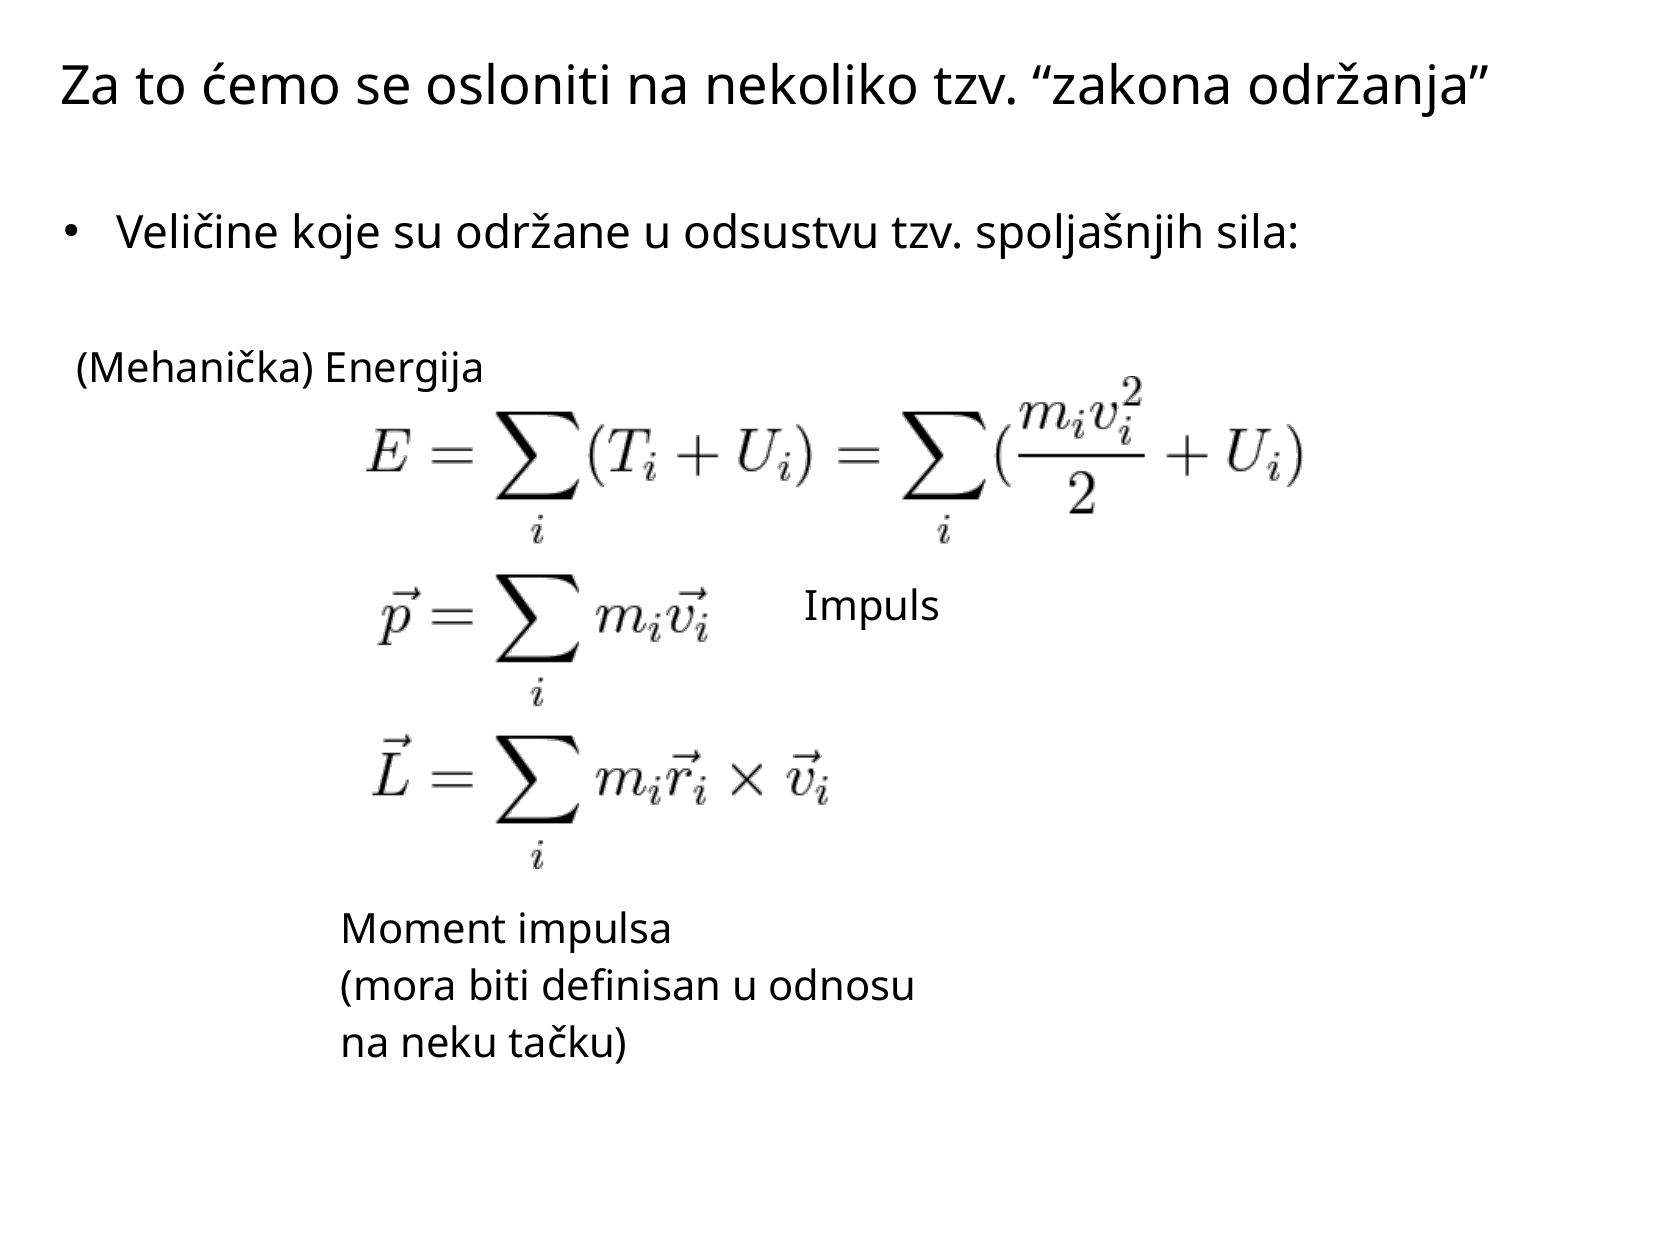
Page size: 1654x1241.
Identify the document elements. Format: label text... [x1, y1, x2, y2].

text_box Moment impulsa (mora biti definisan u odnosu na neku tačku) [325, 891, 955, 1085]
text_box (Mehanička) Energija [61, 330, 518, 416]
list Veličine koje su održane u odsustvu tzv. spoljašnjih sila: [45, 199, 1635, 1173]
text_box Impuls [790, 567, 1246, 654]
picture [365, 376, 1303, 869]
title Za to ćemo se osloniti na nekoliko tzv. “zakona održanja” [59, 17, 1648, 150]
